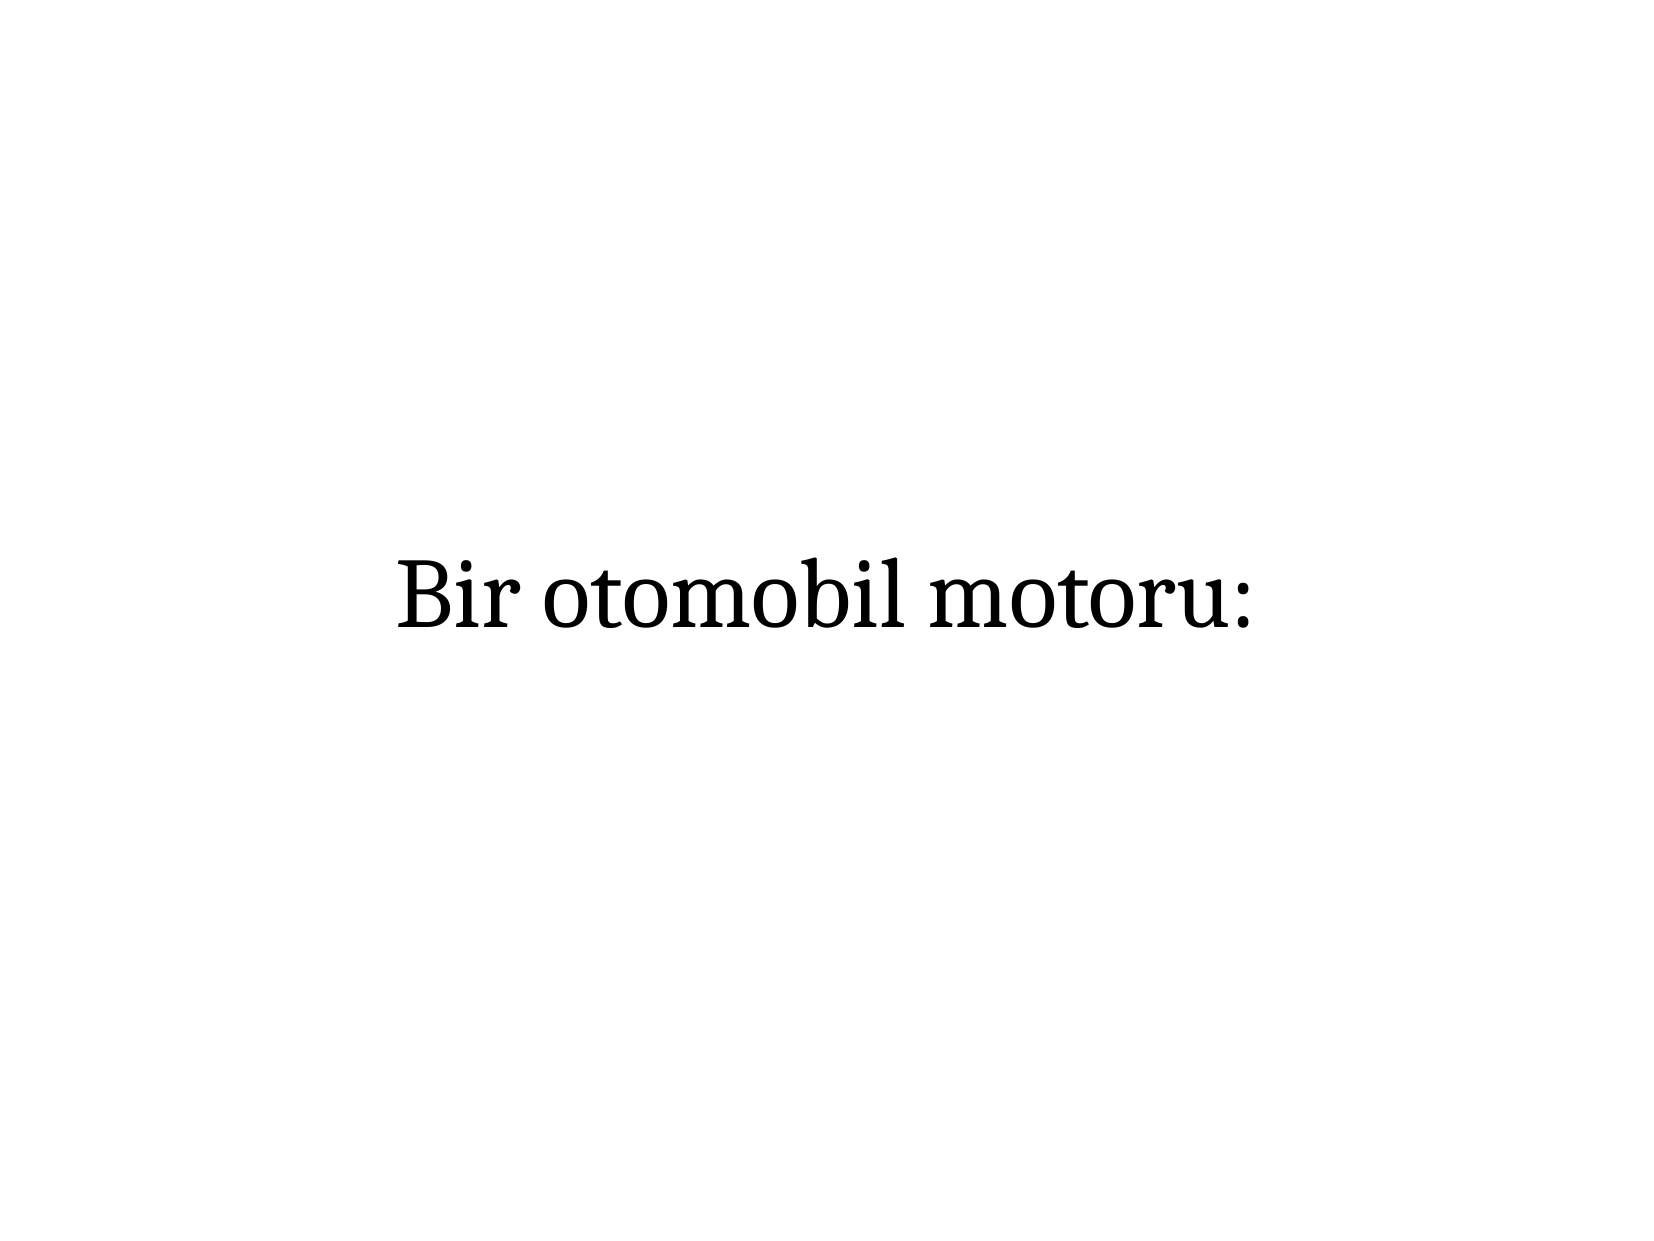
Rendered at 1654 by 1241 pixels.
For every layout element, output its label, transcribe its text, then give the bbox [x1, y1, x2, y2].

title Bir otomobil motoru: [82, 273, 1571, 916]
